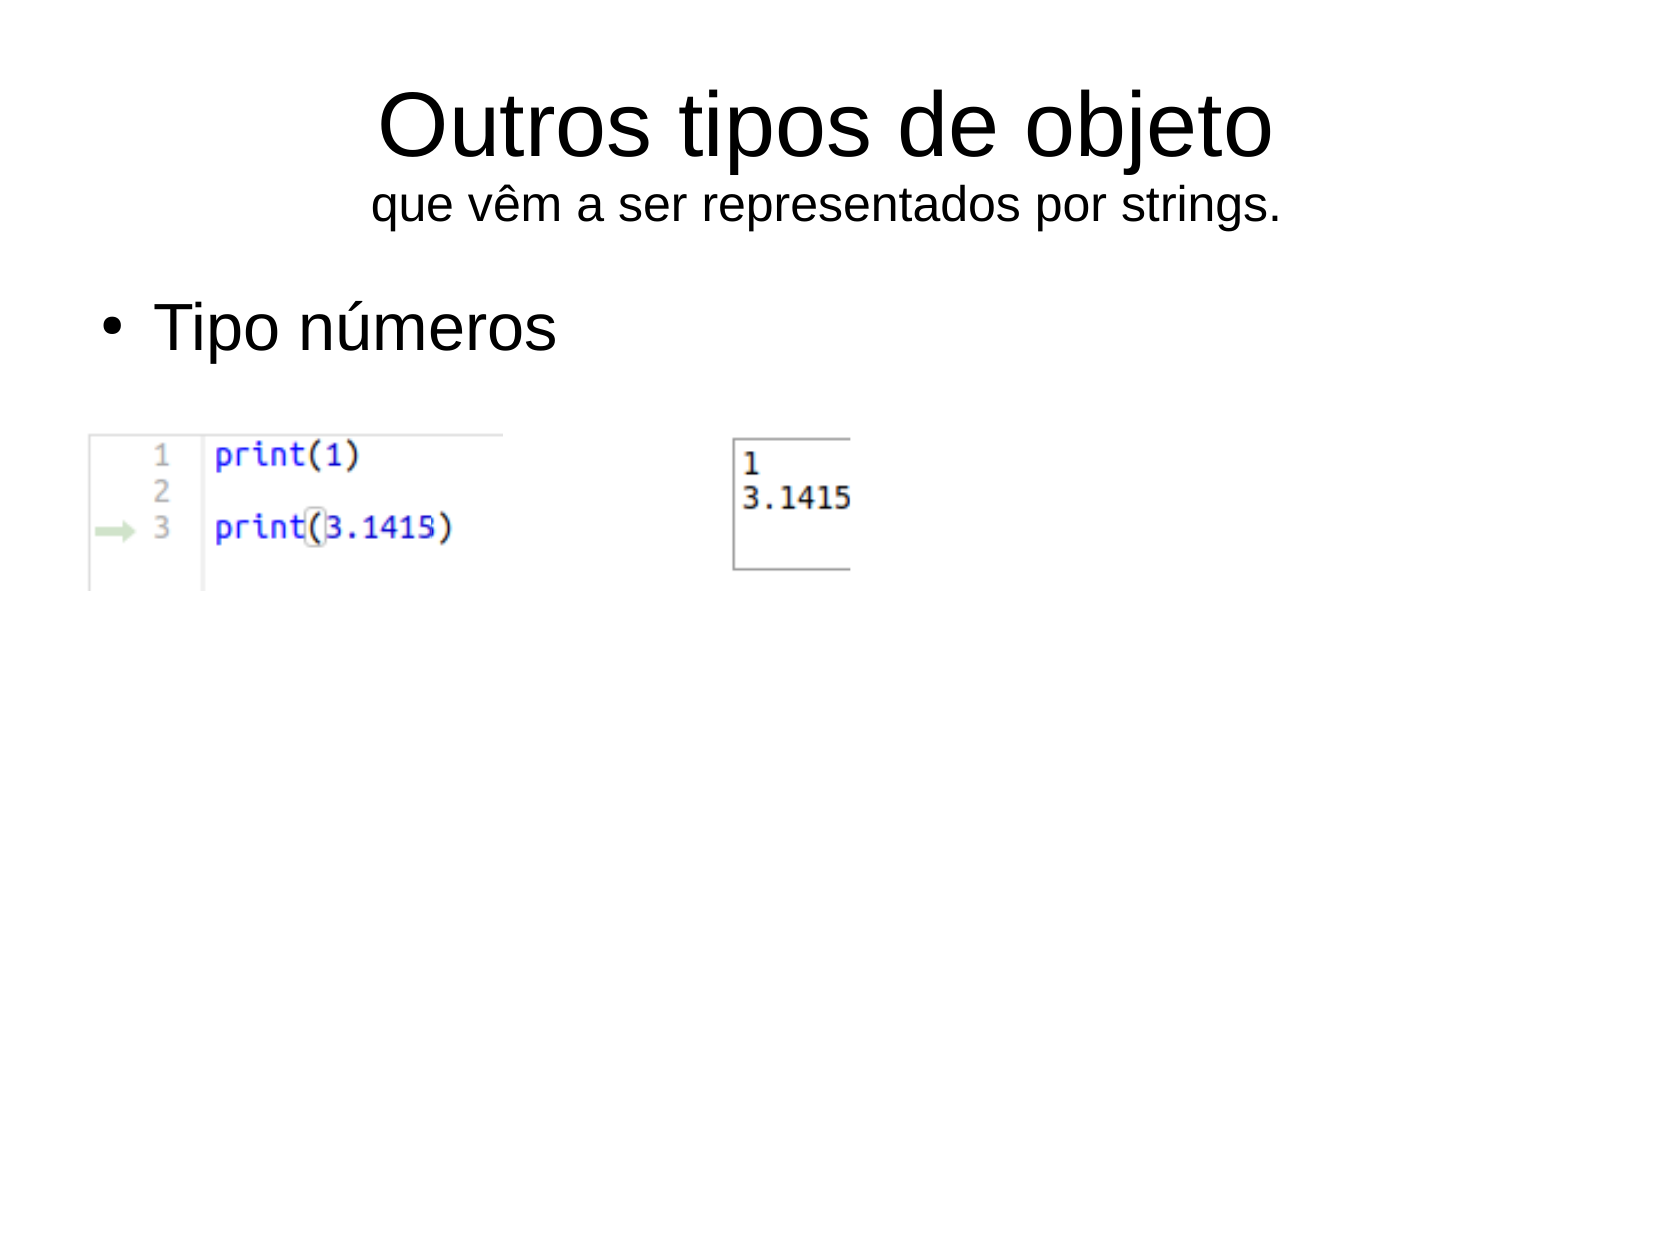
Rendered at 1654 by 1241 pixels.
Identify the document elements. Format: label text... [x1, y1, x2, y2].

title Outros tipos de objeto que vêm a ser representados por strings. [82, 49, 1571, 257]
picture [82, 421, 851, 591]
list Tipo números [82, 290, 1571, 1010]
